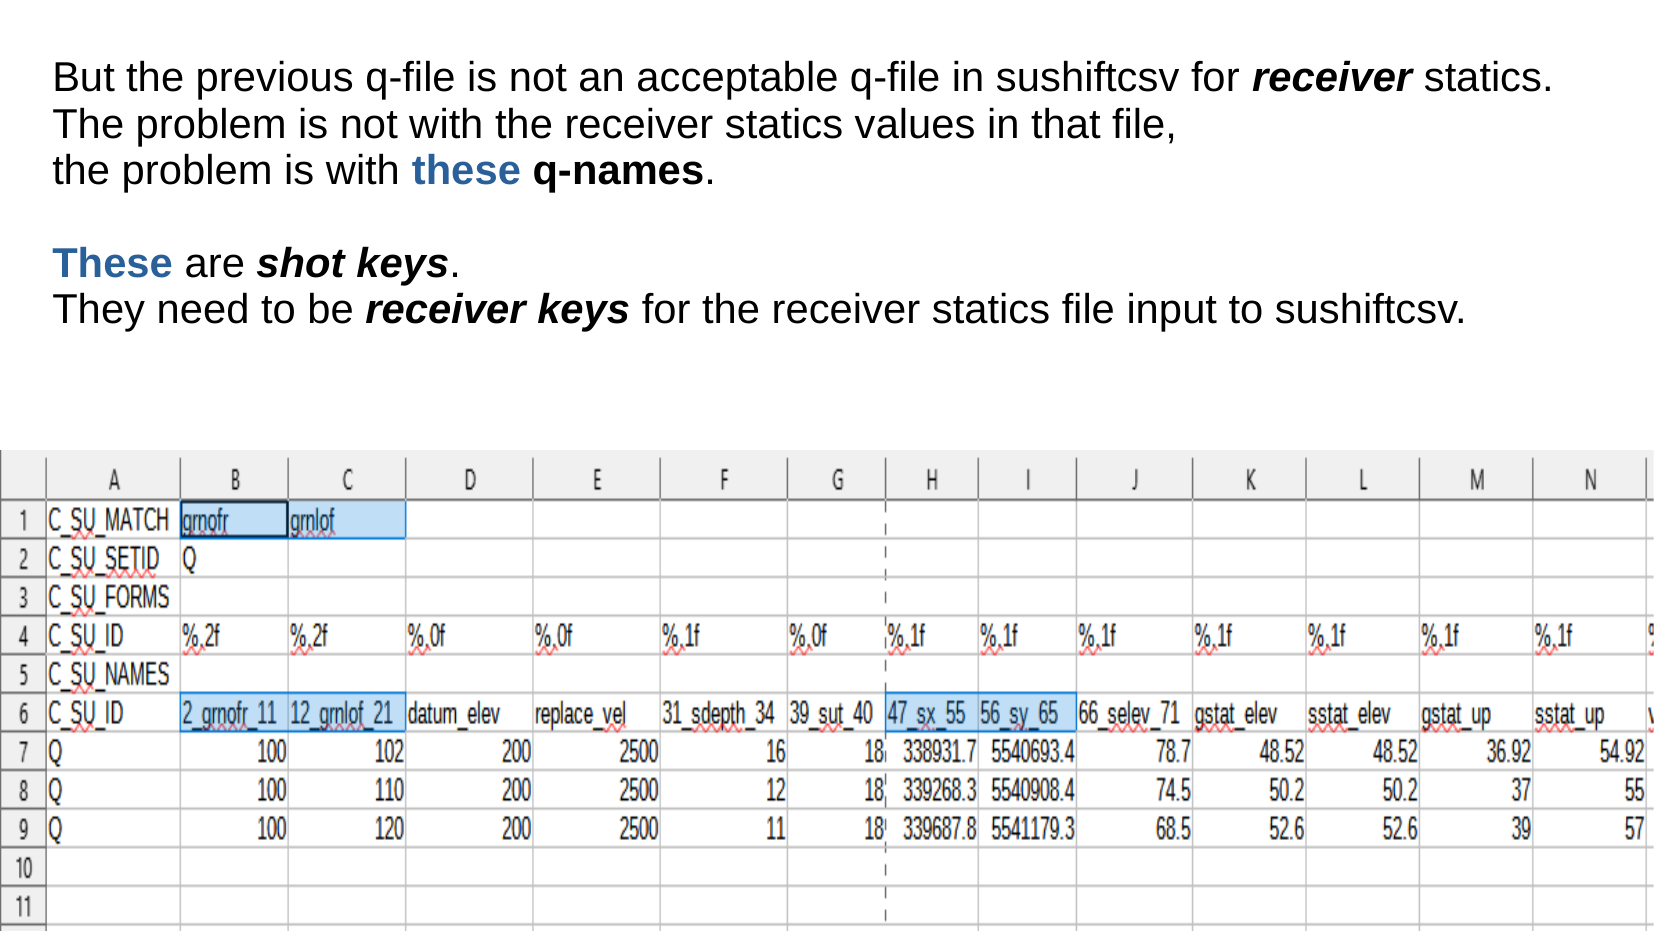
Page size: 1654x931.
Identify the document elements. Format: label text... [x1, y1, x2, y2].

text_box But the previous q-file is not an acceptable q-file in sushiftcsv for receiver statics. The problem is not with the receiver statics values in that file, the problem is with these q-names. These are shot keys. They need to be receiver keys for the receiver statics file input to sushiftcsv. [37, 0, 1654, 383]
picture [0, 450, 1654, 931]
